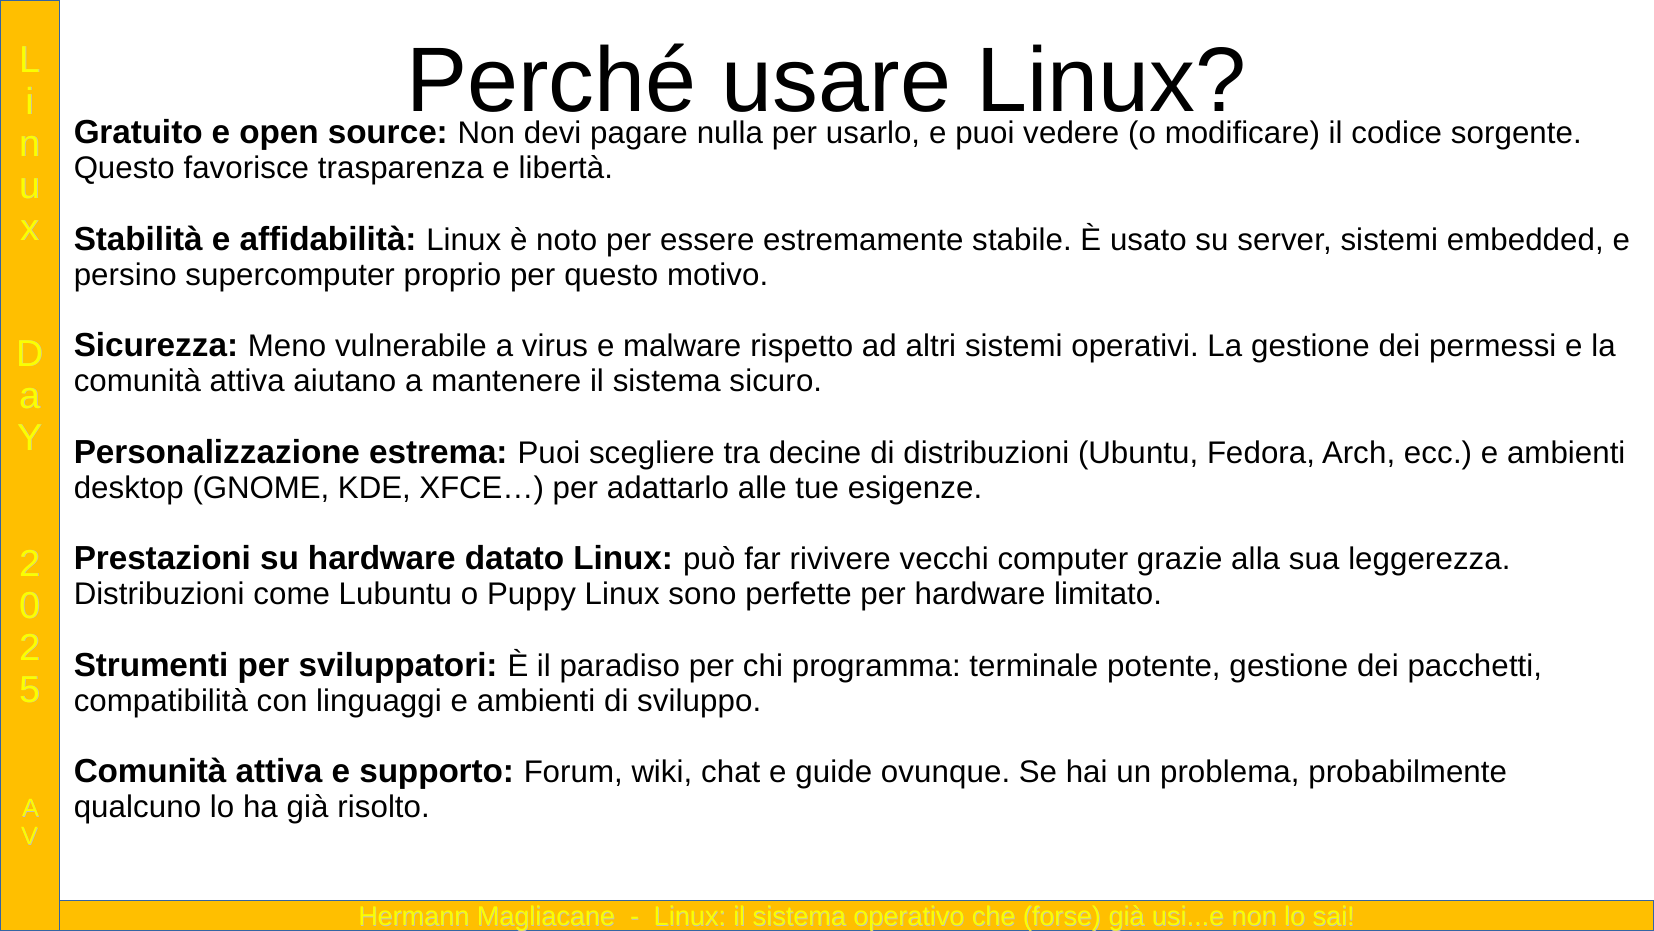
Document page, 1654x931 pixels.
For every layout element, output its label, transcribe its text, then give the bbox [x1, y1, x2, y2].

title Perché usare Linux? [82, 1, 1571, 106]
text_box Gratuito e open source: Non devi pagare nulla per usarlo, e puoi vedere (o modificare) il codice sorgente. Questo favorisce trasparenza e libertà. Stabilità e affidabilità: Linux è noto per essere estremamente stabile. È usato su server, sistemi embedded, e persino supercomputer proprio per questo motivo. Sicurezza: Meno vulnerabile a virus e malware rispetto ad altri sistemi operativi. La gestione dei permessi e la comunità attiva aiutano a mantenere il sistema sicuro. Personalizzazione estrema: Puoi scegliere tra decine di distribuzioni (Ubuntu, Fedora, Arch, ecc.) e ambienti desktop (GNOME, KDE, XFCE…) per adattarlo alle tue esigenze. Prestazioni su hardware datato Linux: può far rivivere vecchi computer grazie alla sua leggerezza. Distribuzioni come Lubuntu o Puppy Linux sono perfette per hardware limitato. Strumenti per sviluppatori: È il paradiso per chi programma: terminale potente, gestione dei pacchetti, compatibilità con linguaggi e ambienti di sviluppo. Comunità attiva e supporto: Forum, wiki, chat e guide ovunque. Se hai un problema, probabilmente qualcuno lo ha già risolto. [59, 106, 1654, 931]
text_box L i n u x D a Y 2 0 2 5 AV [0, 0, 60, 931]
